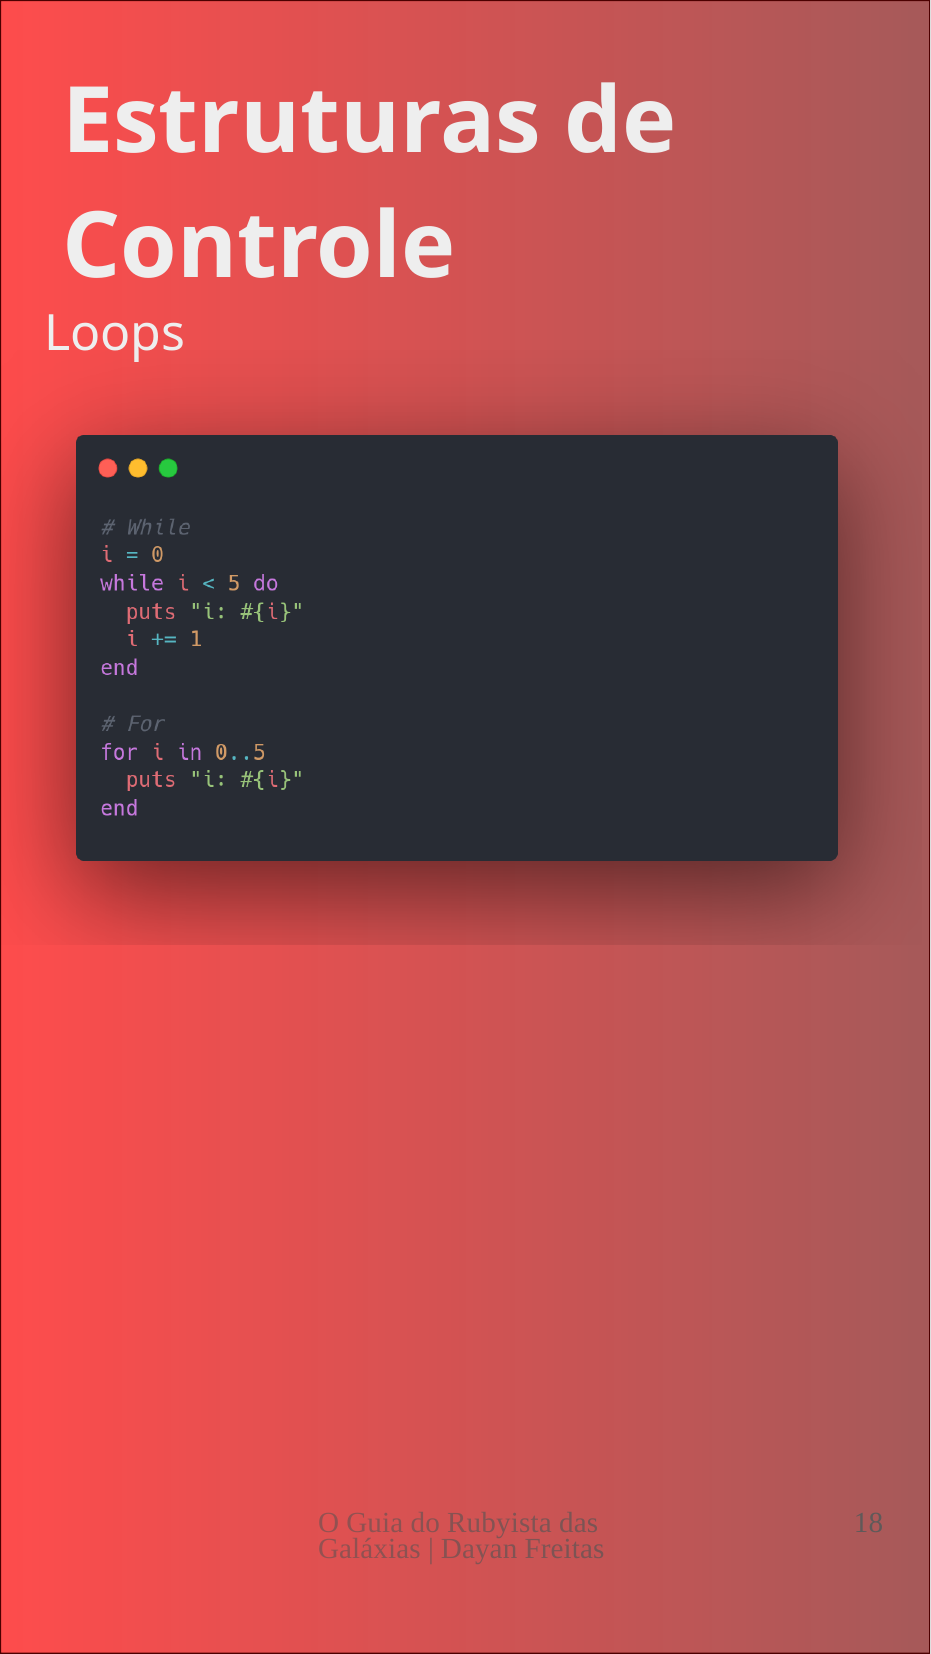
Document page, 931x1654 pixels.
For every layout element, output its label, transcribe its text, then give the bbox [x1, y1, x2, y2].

text_box Loops [0, 289, 922, 350]
text_box Estruturas de Controle [47, 47, 886, 246]
picture [0, 350, 922, 945]
text_box [0, 0, 931, 1654]
